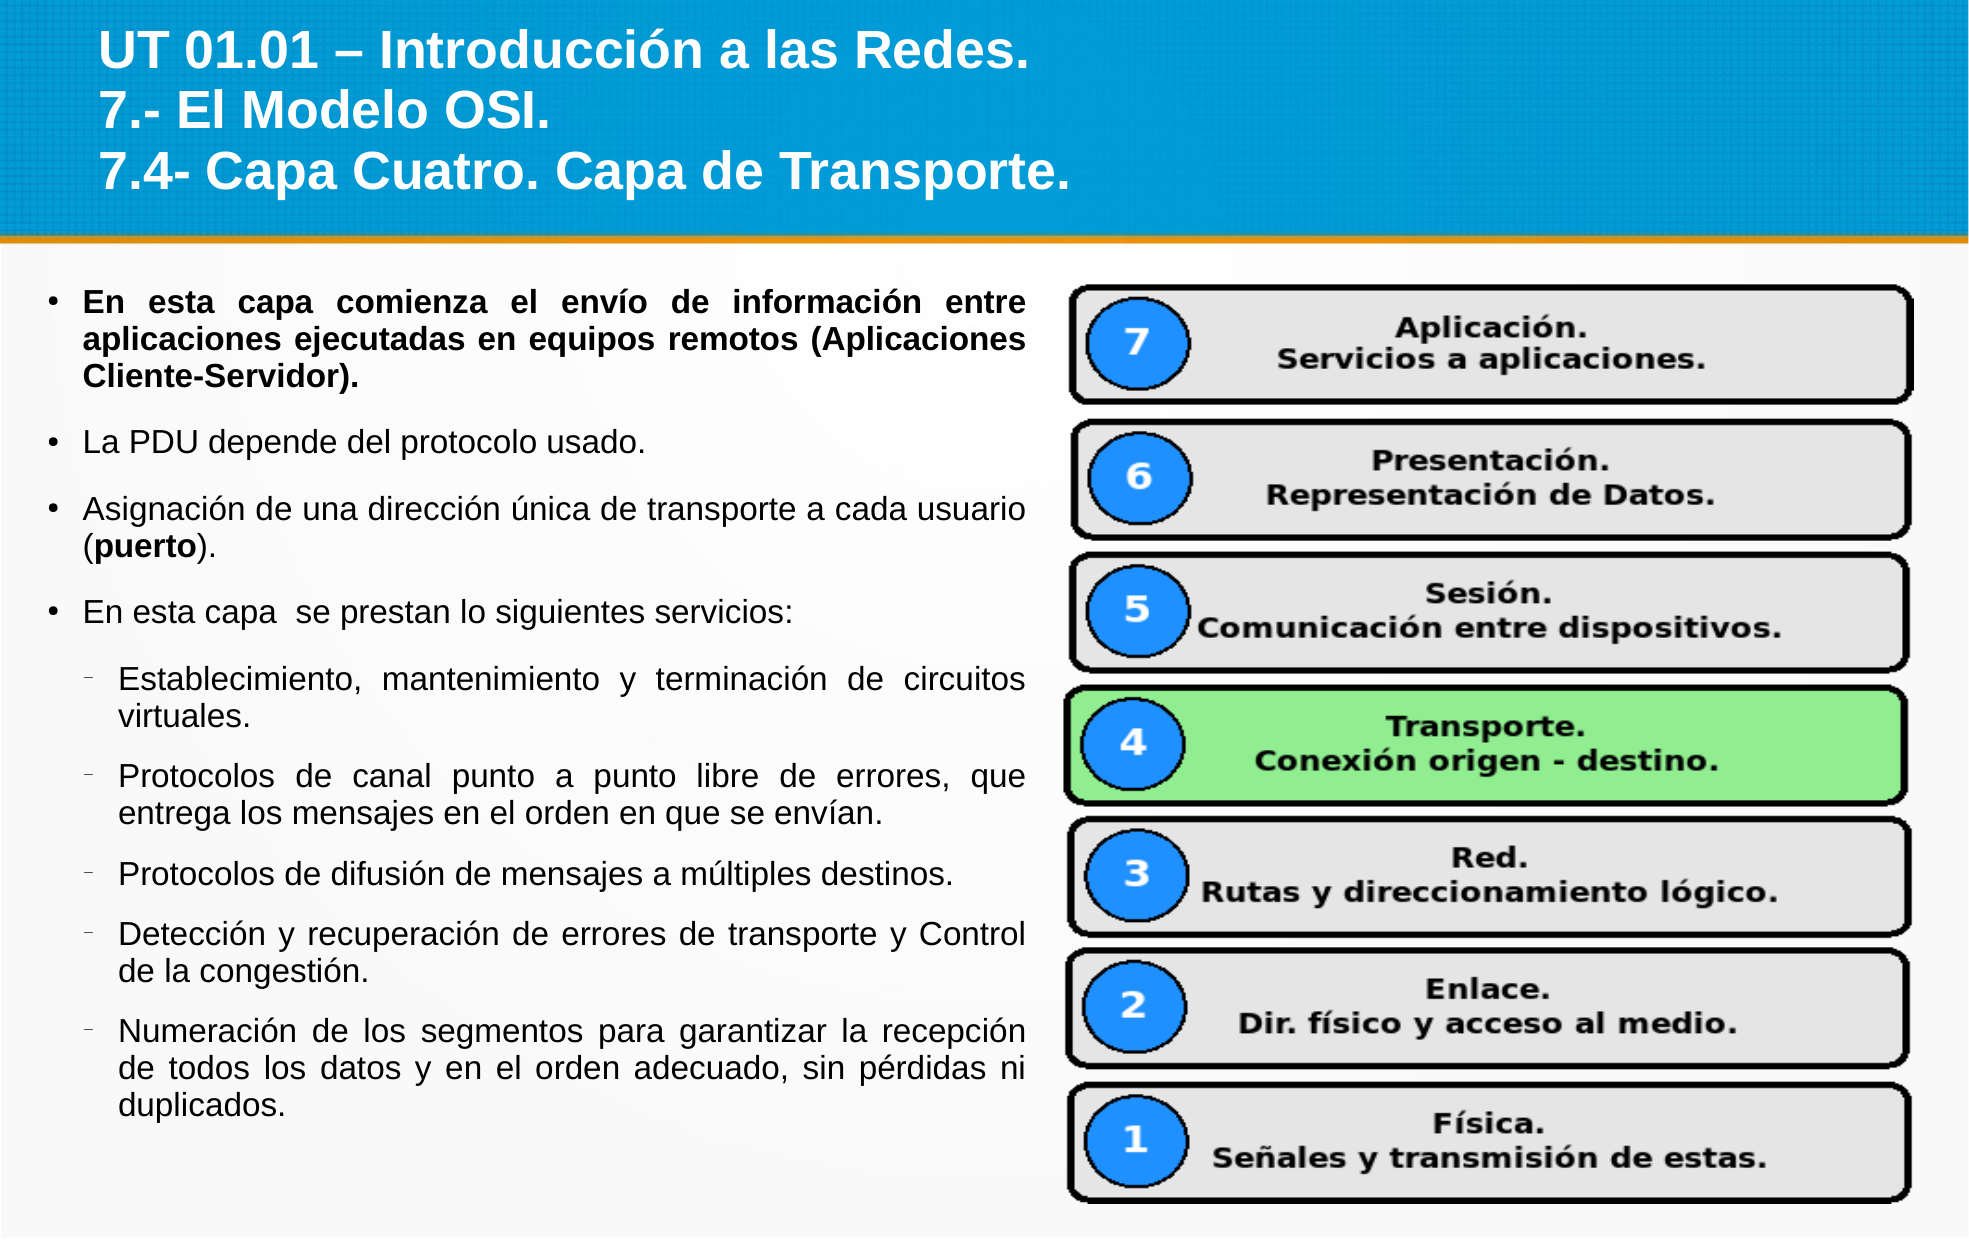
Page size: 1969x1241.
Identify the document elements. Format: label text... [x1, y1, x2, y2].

picture [0, 233, 1969, 1241]
title UT 01.01 – Introducción a las Redes. 7.- El Modelo OSI. 7.4- Capa Cuatro. Capa de Transporte. [98, 19, 1870, 201]
list En esta capa comienza el envío de información entre aplicaciones ejecutadas en equipos remotos (Aplicaciones Cliente-Servidor). La PDU depende del protocolo usado. Asignación de una dirección única de transporte a cada usuario (puerto). En esta capa se prestan lo siguientes servicios: Establecimiento, mantenimiento y terminación de circuitos virtuales. Protocolos de canal punto a punto libre de errores, que entrega los mensajes en el orden en que se envían. Protocolos de difusión de mensajes a múltiples destinos. Detección y recuperación de errores de transporte y Control de la congestión. Numeración de los segmentos para garantizar la recepción de todos los datos y en el orden adecuado, sin pérdidas ni duplicados. [47, 283, 1028, 1193]
